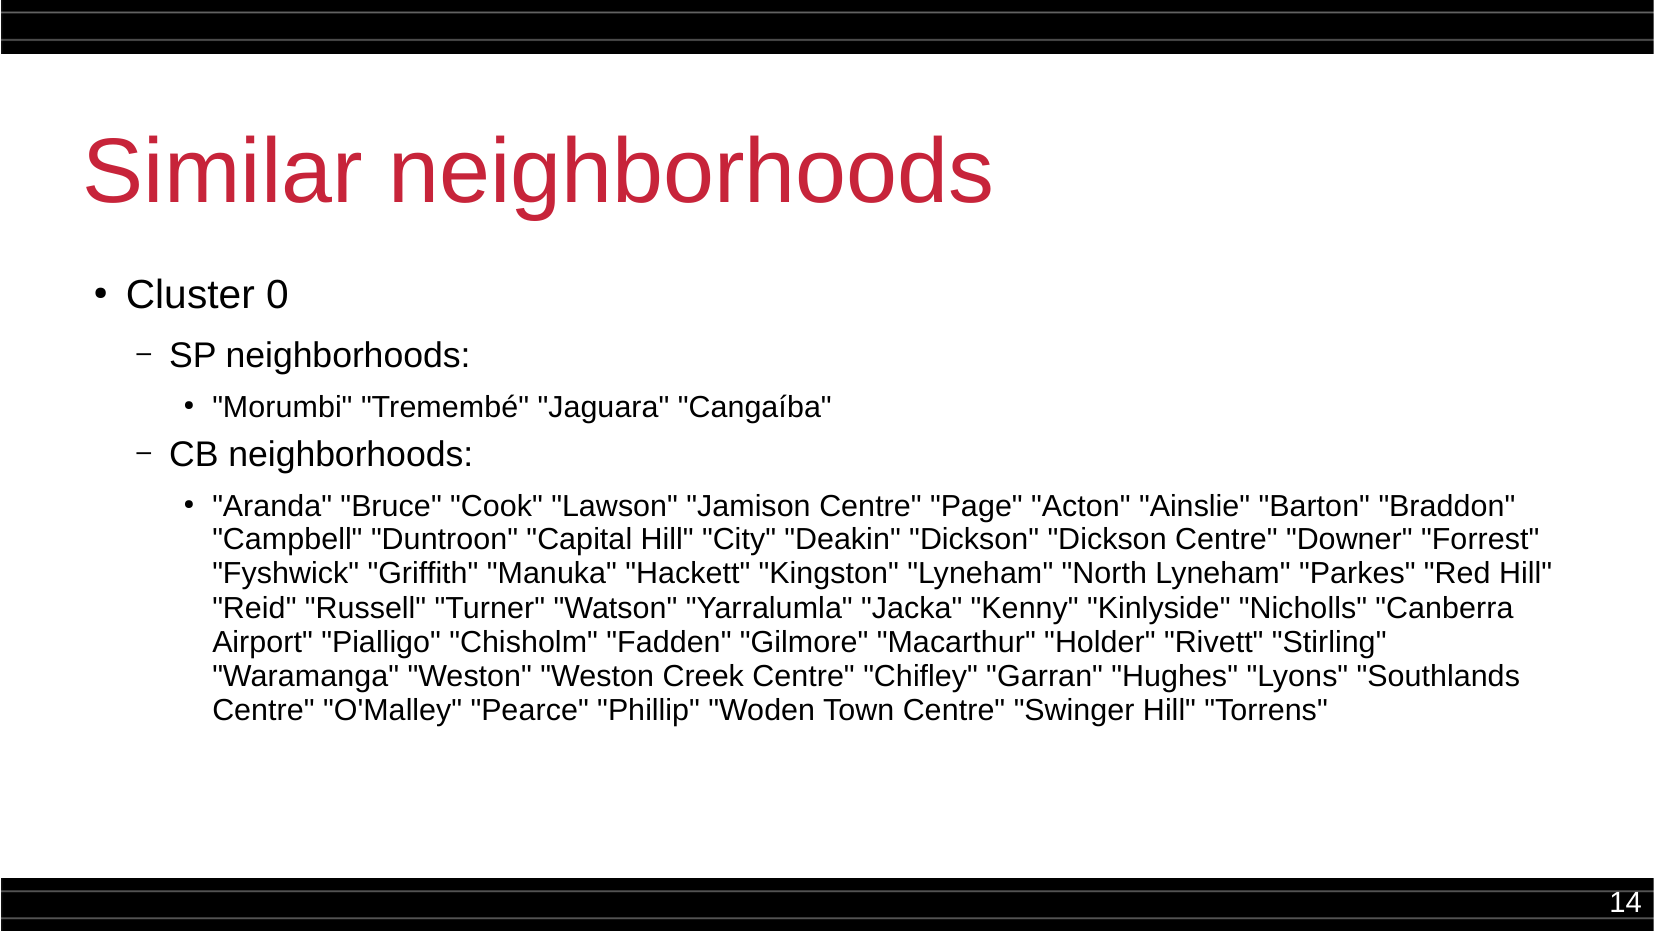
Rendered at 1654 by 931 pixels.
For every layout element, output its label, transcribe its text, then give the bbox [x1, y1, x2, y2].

title Similar neighborhoods [82, 92, 1571, 249]
picture [1, 0, 1654, 54]
list Cluster 0 SP neighborhoods: "Morumbi" "Tremembé" "Jaguara" "Cangaíba" CB neighborhoods: "Aranda" "Bruce" "Cook" "Lawson" "Jamison Centre" "Page" "Acton" "Ainslie" "Barton" "Braddon" "Campbell" "Duntroon" "Capital Hill" "City" "Deakin" "Dickson" "Dickson Centre" "Downer" "Forrest" "Fyshwick" "Griffith" "Manuka" "Hackett" "Kingston" "Lyneham" "North Lyneham" "Parkes" "Red Hill" "Reid" "Russell" "Turner" "Watson" "Yarralumla" "Jacka" "Kenny" "Kinlyside" "Nicholls" "Canberra Airport" "Pialligo" "Chisholm" "Fadden" "Gilmore" "Macarthur" "Holder" "Rivett" "Stirling" "Waramanga" "Weston" "Weston Creek Centre" "Chifley" "Garran" "Hughes" "Lyons" "Southlands Centre" "O'Malley" "Pearce" "Phillip" "Woden Town Centre" "Swinger Hill" "Torrens" [82, 271, 1571, 758]
picture [1, 878, 1654, 931]
